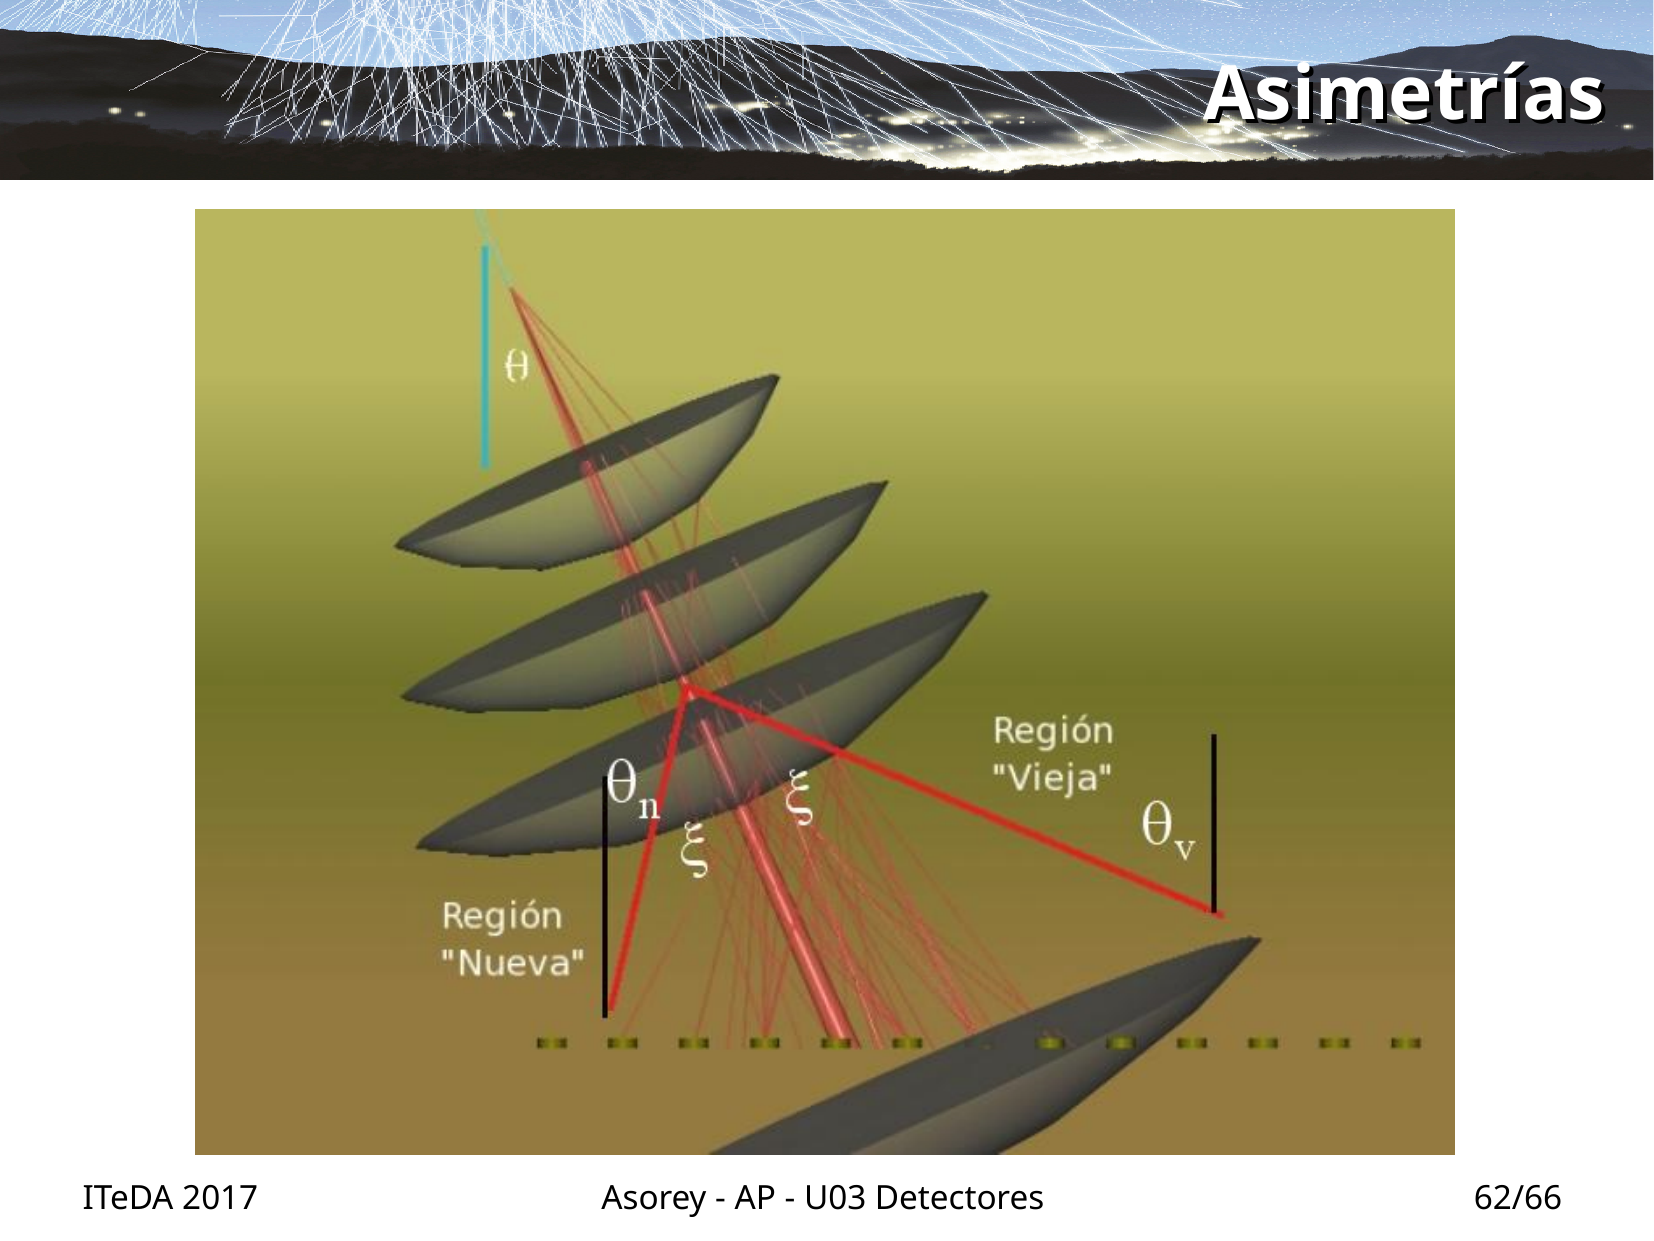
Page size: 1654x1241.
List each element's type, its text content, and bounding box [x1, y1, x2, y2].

title Asimetrías [45, 15, 1606, 166]
picture [0, 0, 1654, 180]
picture [195, 209, 1455, 1156]
